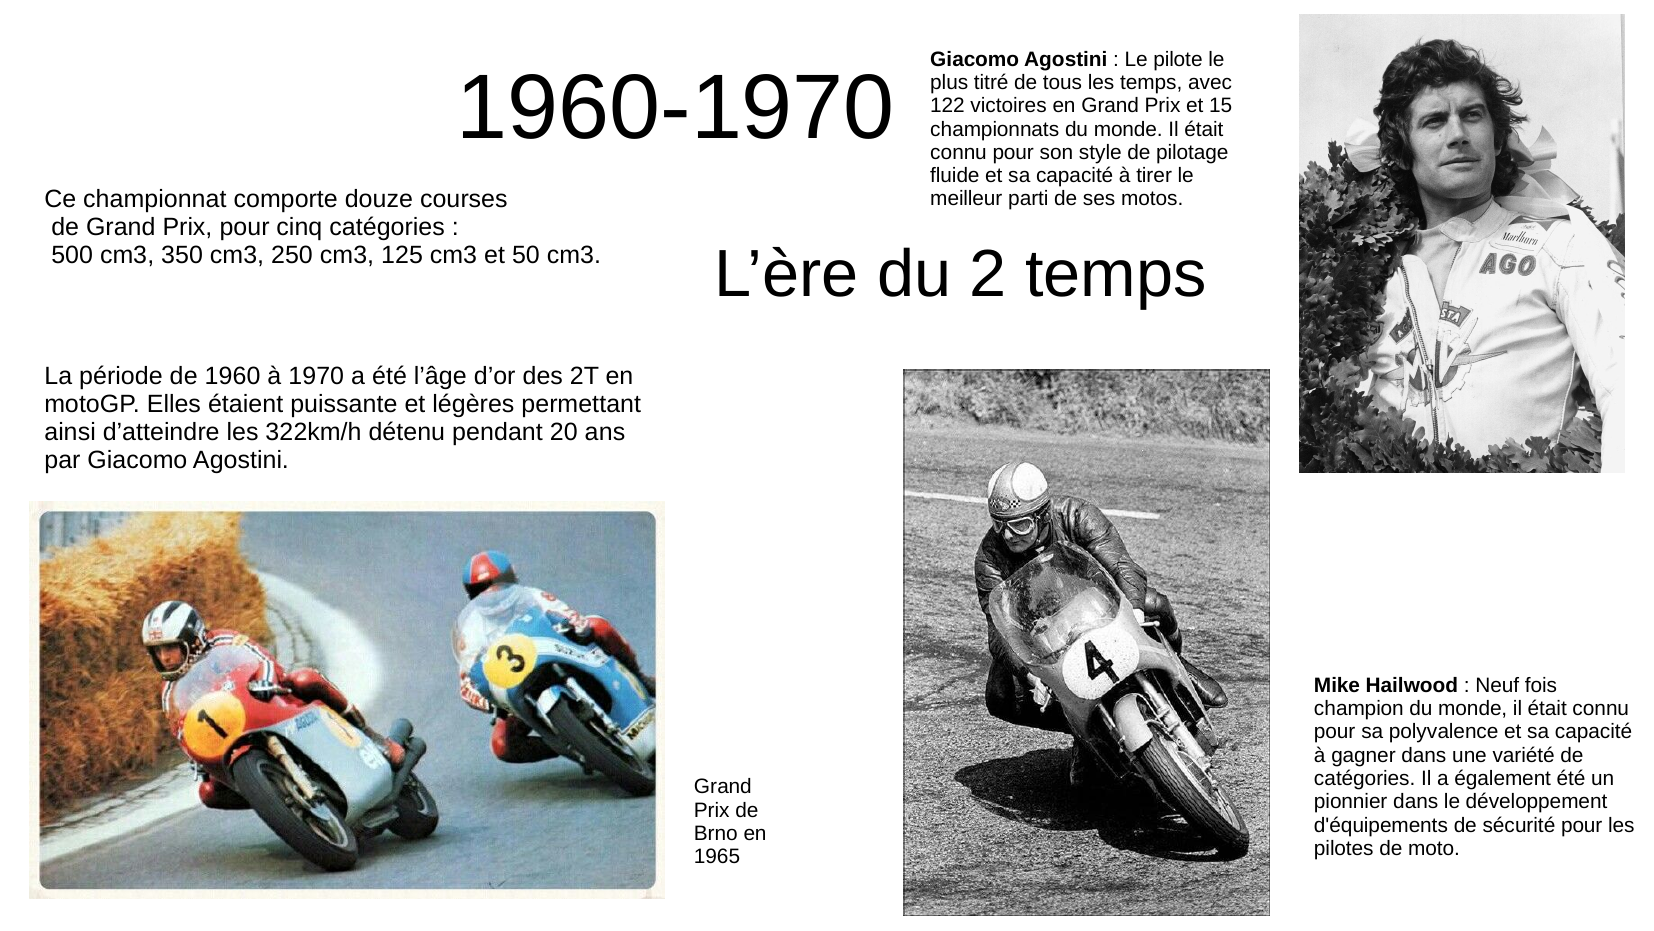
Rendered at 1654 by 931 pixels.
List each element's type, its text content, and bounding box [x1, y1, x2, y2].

text_box Giacomo Agostini : Le pilote le plus titré de tous les temps, avec 122 victoires en Grand Prix et 15 championnats du monde. Il était connu pour son style de pilotage fluide et sa capacité à tirer le meilleur parti de ses motos. [915, 39, 1260, 266]
picture [29, 501, 665, 899]
list L’ère du 2 temps [643, 236, 1241, 325]
text_box Mike Hailwood : Neuf fois champion du monde, il était connu pour sa polyvalence et sa capacité à gagner dans une variété de catégories. Il a également été un pionnier dans le développement d'équipements de sécurité pour les pilotes de moto. [1299, 666, 1654, 916]
picture [903, 369, 1270, 916]
text_box Grand Prix de Brno en 1965 [679, 767, 798, 886]
title 1960-1970 [437, 29, 916, 185]
text_box La période de 1960 à 1970 a été l’âge d’or des 2T en motoGP. Elles étaient puissante et légères permettant ainsi d’atteindre les 322km/h détenu pendant 20 ans par Giacomo Agostini. [29, 354, 680, 502]
text_box Ce championnat comporte douze courses de Grand Prix, pour cinq catégories : 500 cm3, 350 cm3, 250 cm3, 125 cm3 et 50 cm3. [29, 177, 618, 277]
picture [1299, 14, 1625, 473]
